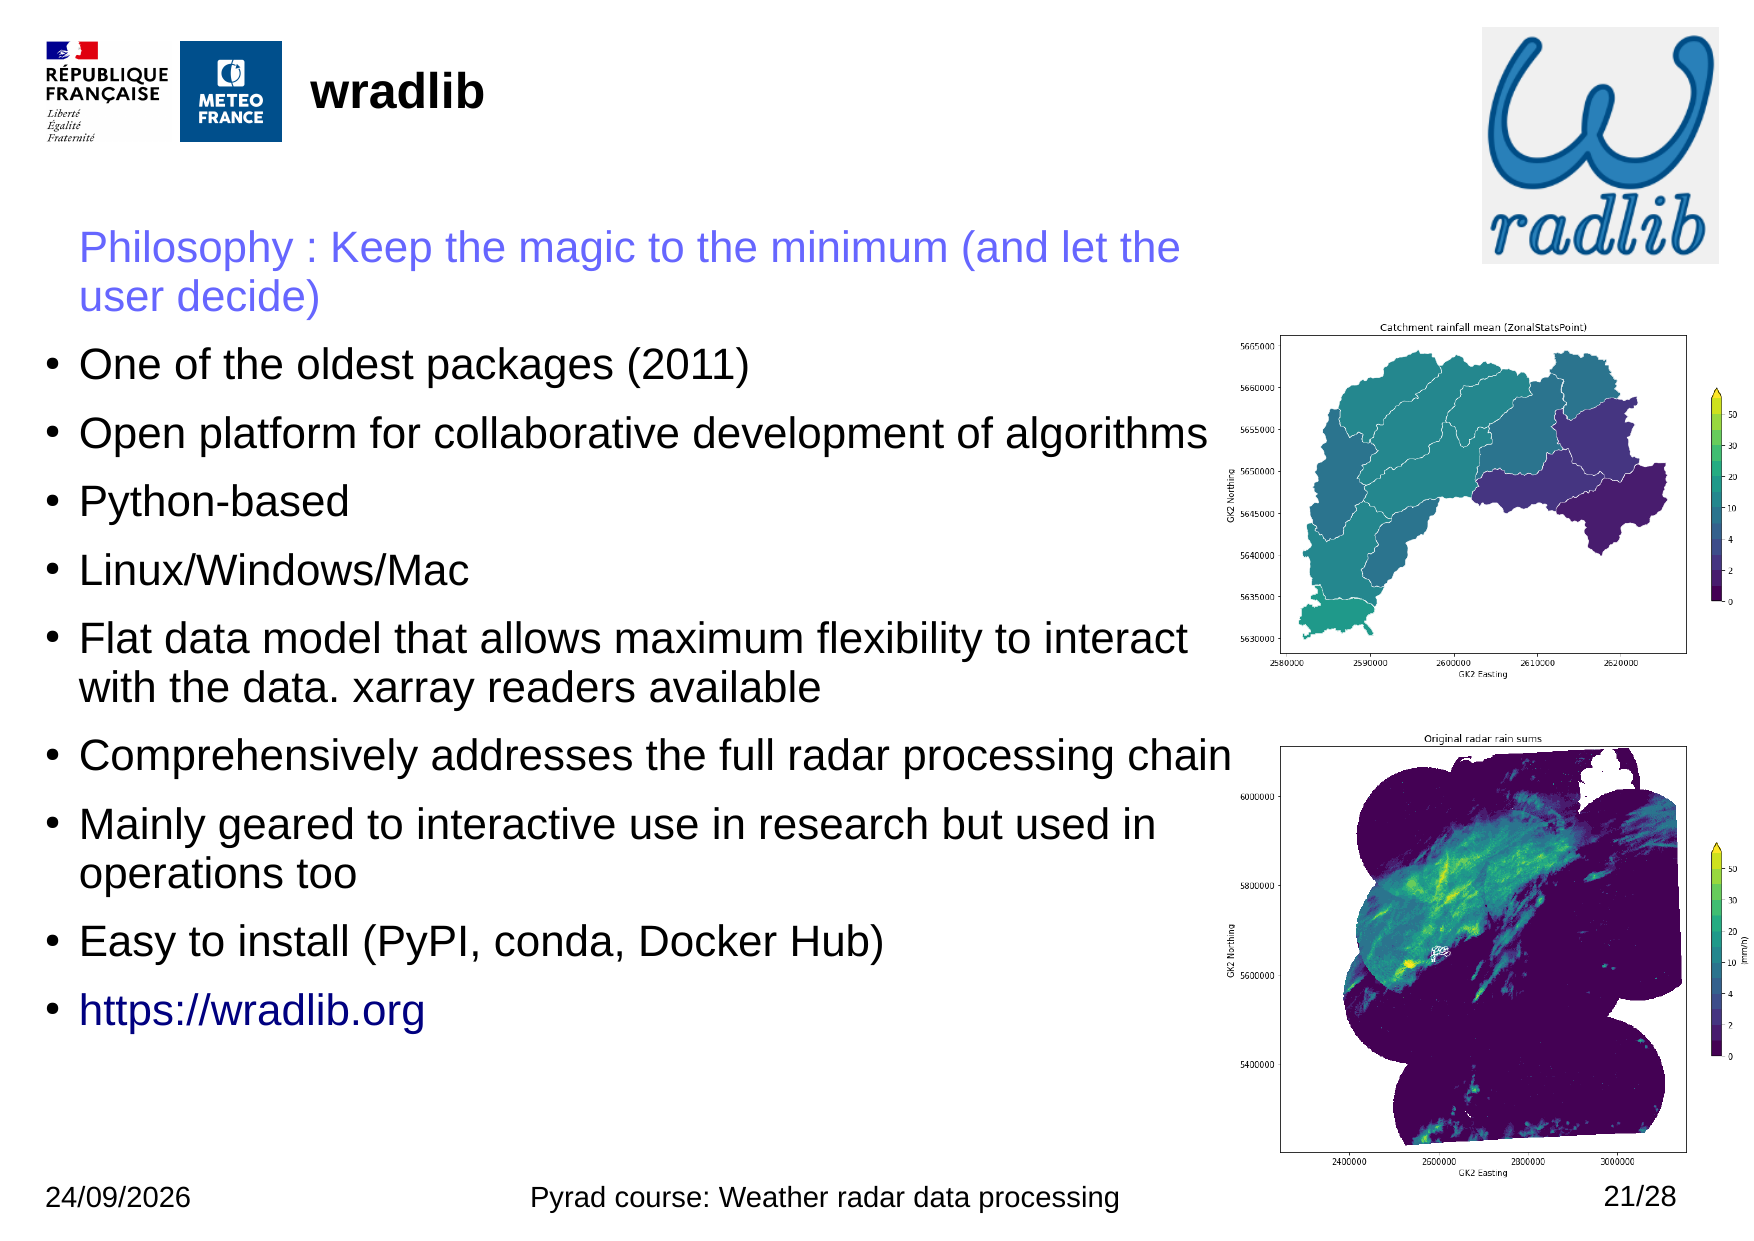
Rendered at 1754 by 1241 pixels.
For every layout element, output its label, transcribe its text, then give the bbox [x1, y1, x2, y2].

title wradlib [310, 40, 1482, 142]
picture [46, 41, 172, 142]
picture [180, 41, 282, 142]
picture [1482, 27, 1719, 264]
list Philosophy : Keep the magic to the minimum (and let the user decide) One of the oldest packages (2011) Open platform for collaborative development of algorithms Python-based Linux/Windows/Mac Flat data model that allows maximum flexibility to interact with the data. xarray readers available Comprehensively addresses the full radar processing chain Mainly geared to interactive use in research but used in operations too Easy to install (PyPI, conda, Docker Hub) https://wradlib.org [44, 222, 1241, 1118]
picture [1222, 317, 1754, 1182]
